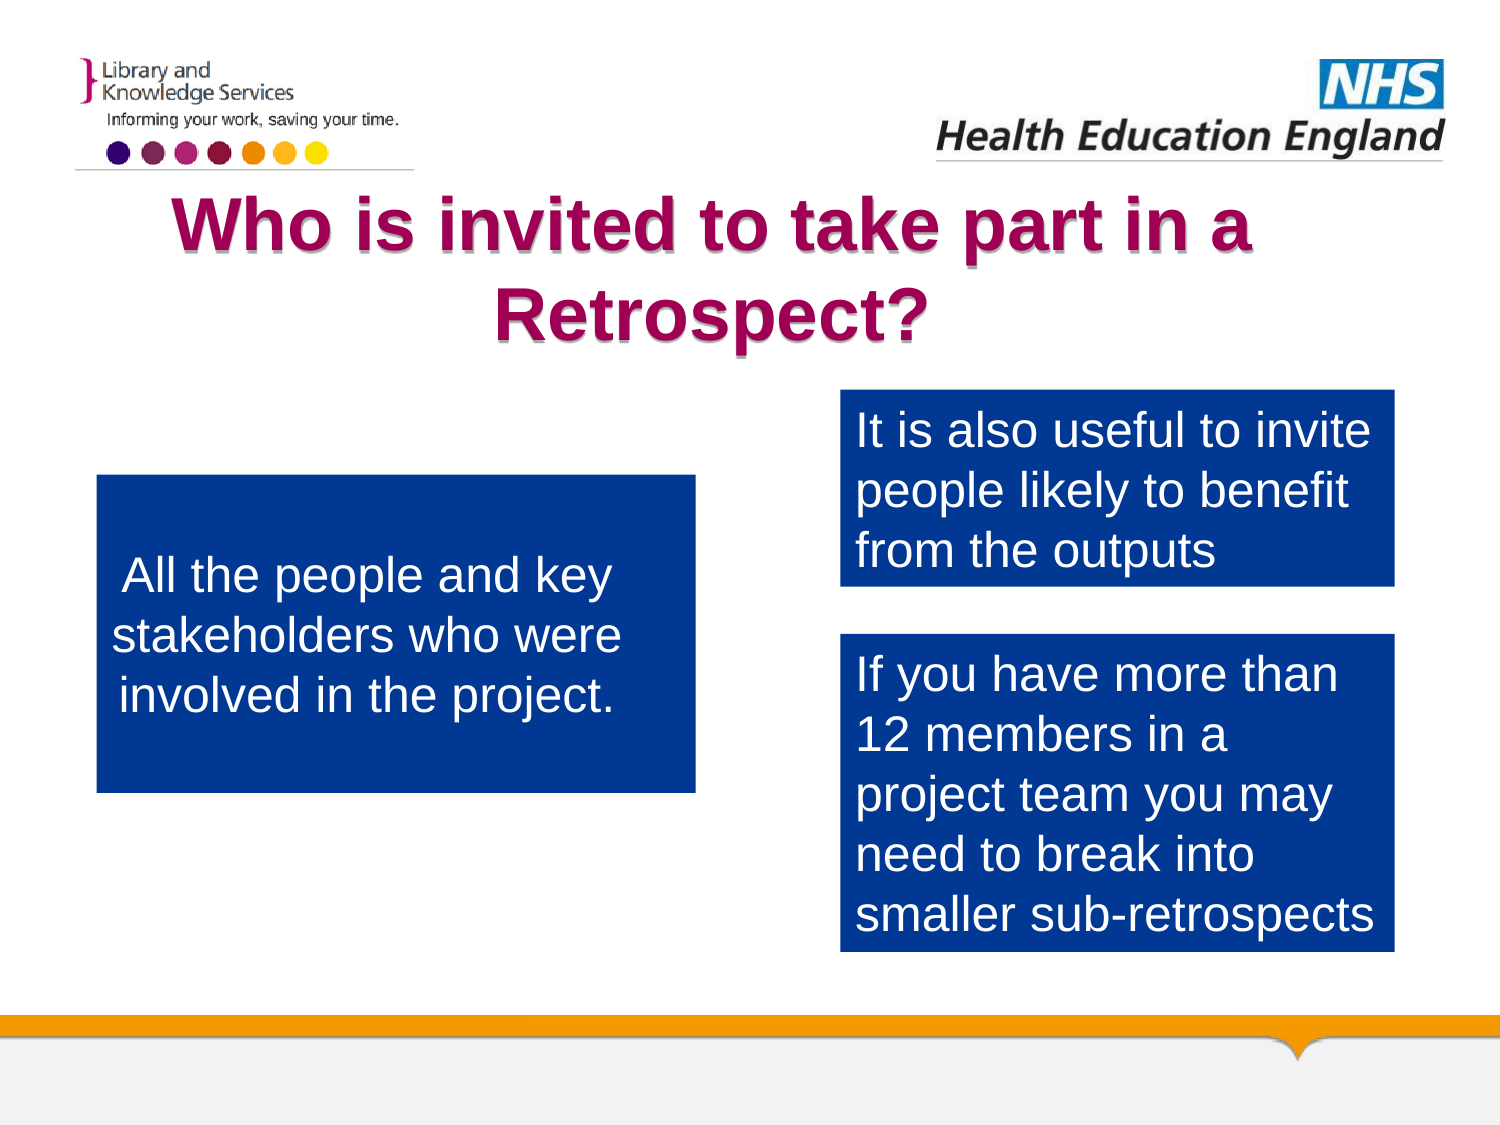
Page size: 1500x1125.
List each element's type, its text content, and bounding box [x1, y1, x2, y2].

text_box It is also useful to invite people likely to benefit from the outputs [840, 389, 1395, 587]
picture [75, 54, 416, 169]
title Who is invited to take part in a Retrospect? [75, 168, 1432, 280]
text_box All the people and key stakeholders who were involved in the project. [96, 474, 696, 793]
text_box If you have more than 12 members in a project team you may need to break into smaller sub-retrospects [840, 633, 1395, 952]
